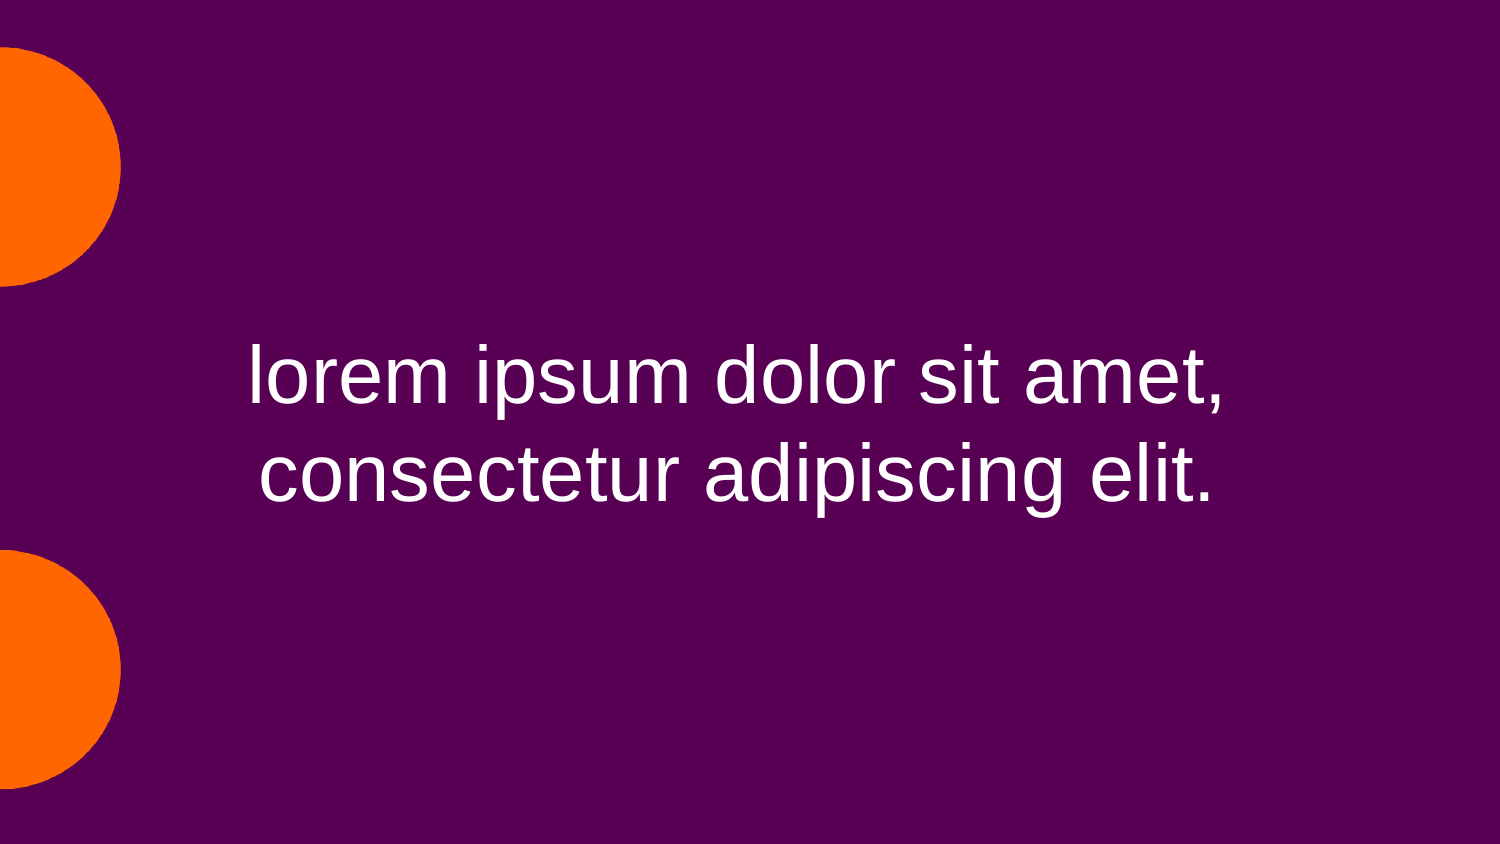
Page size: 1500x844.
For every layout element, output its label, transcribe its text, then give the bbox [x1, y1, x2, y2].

picture [0, 41, 124, 794]
title lorem ipsum dolor sit amet, consectetur adipiscing elit. [124, 314, 1425, 526]
